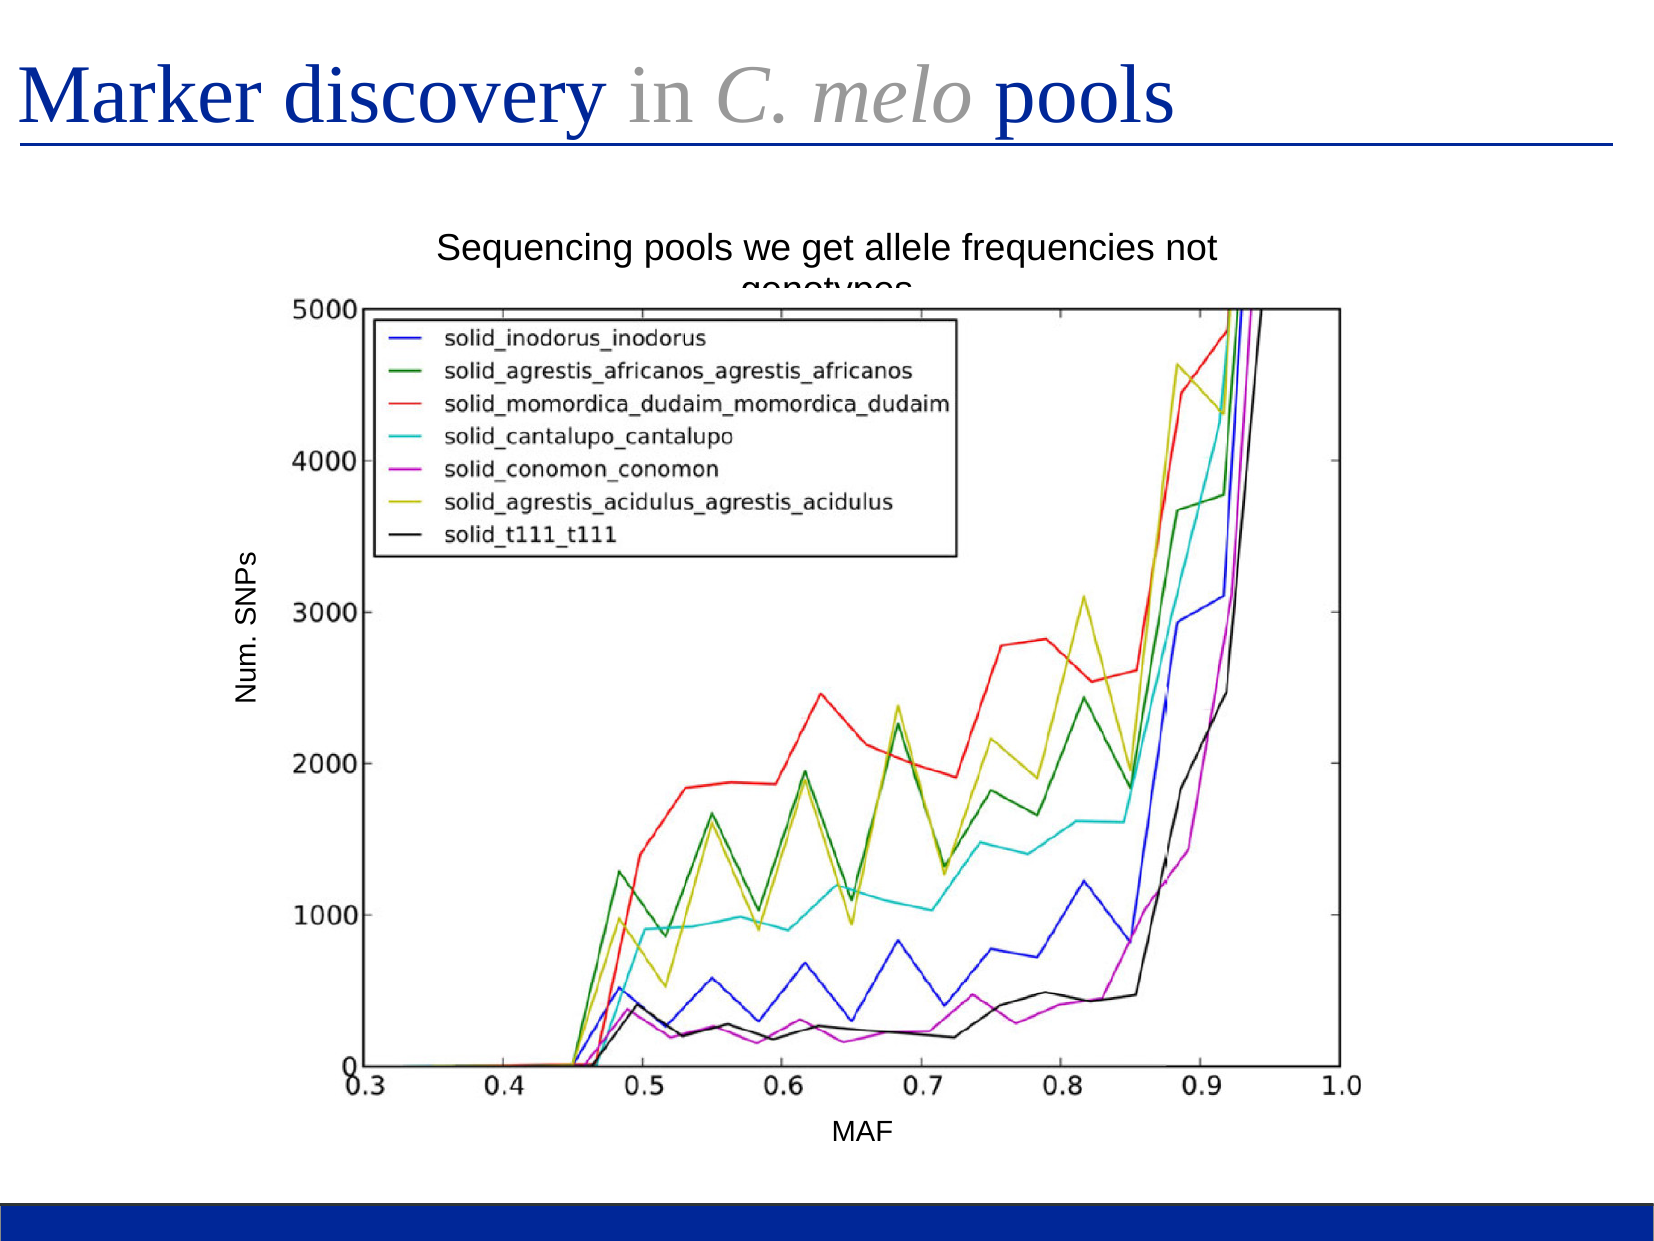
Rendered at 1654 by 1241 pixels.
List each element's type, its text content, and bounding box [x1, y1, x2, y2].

text_box Sequencing pools we get allele frequencies not genotypes [344, 219, 1310, 288]
text_box Num. SNPs [221, 536, 270, 720]
text_box MAF [816, 1107, 909, 1155]
title Marker discovery in C. melo pools [17, 0, 1589, 198]
picture [284, 288, 1370, 1108]
